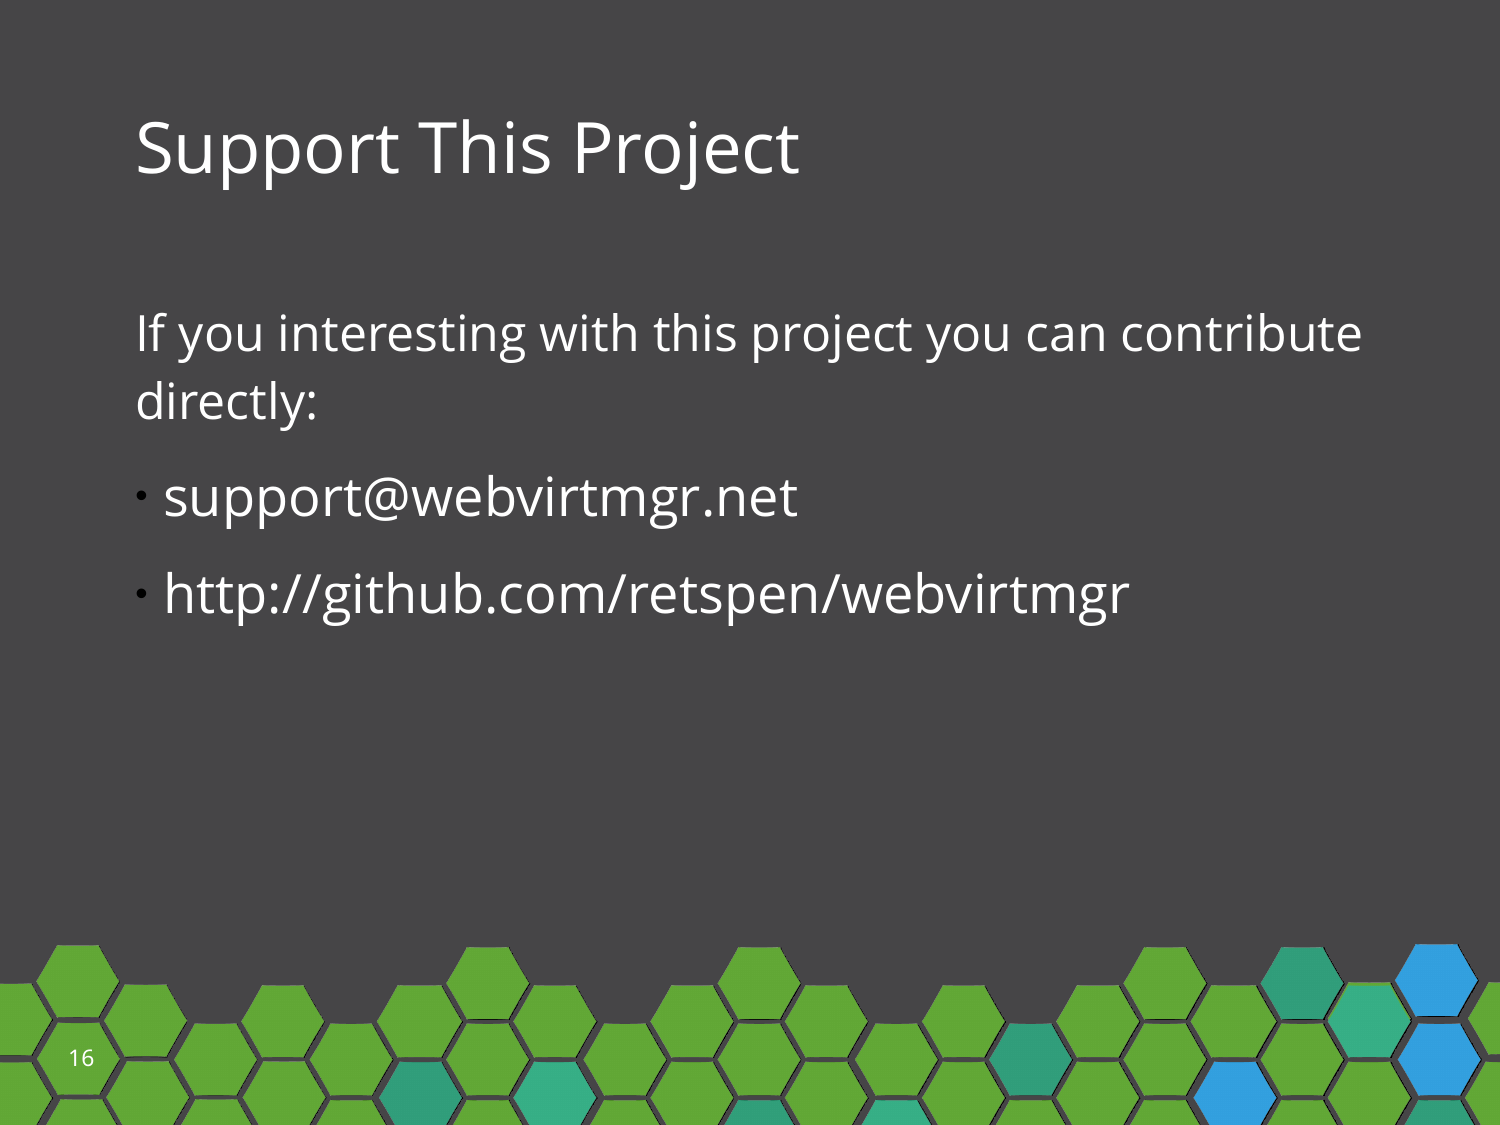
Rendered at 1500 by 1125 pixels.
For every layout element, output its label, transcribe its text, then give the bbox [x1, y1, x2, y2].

list If you interesting with this project you can contribute directly: support@webvirtmgr.net http://github.com/retspen/webvirtmgr [135, 297, 1372, 951]
title Support This Project [135, 65, 1372, 228]
picture [0, 944, 1500, 1125]
